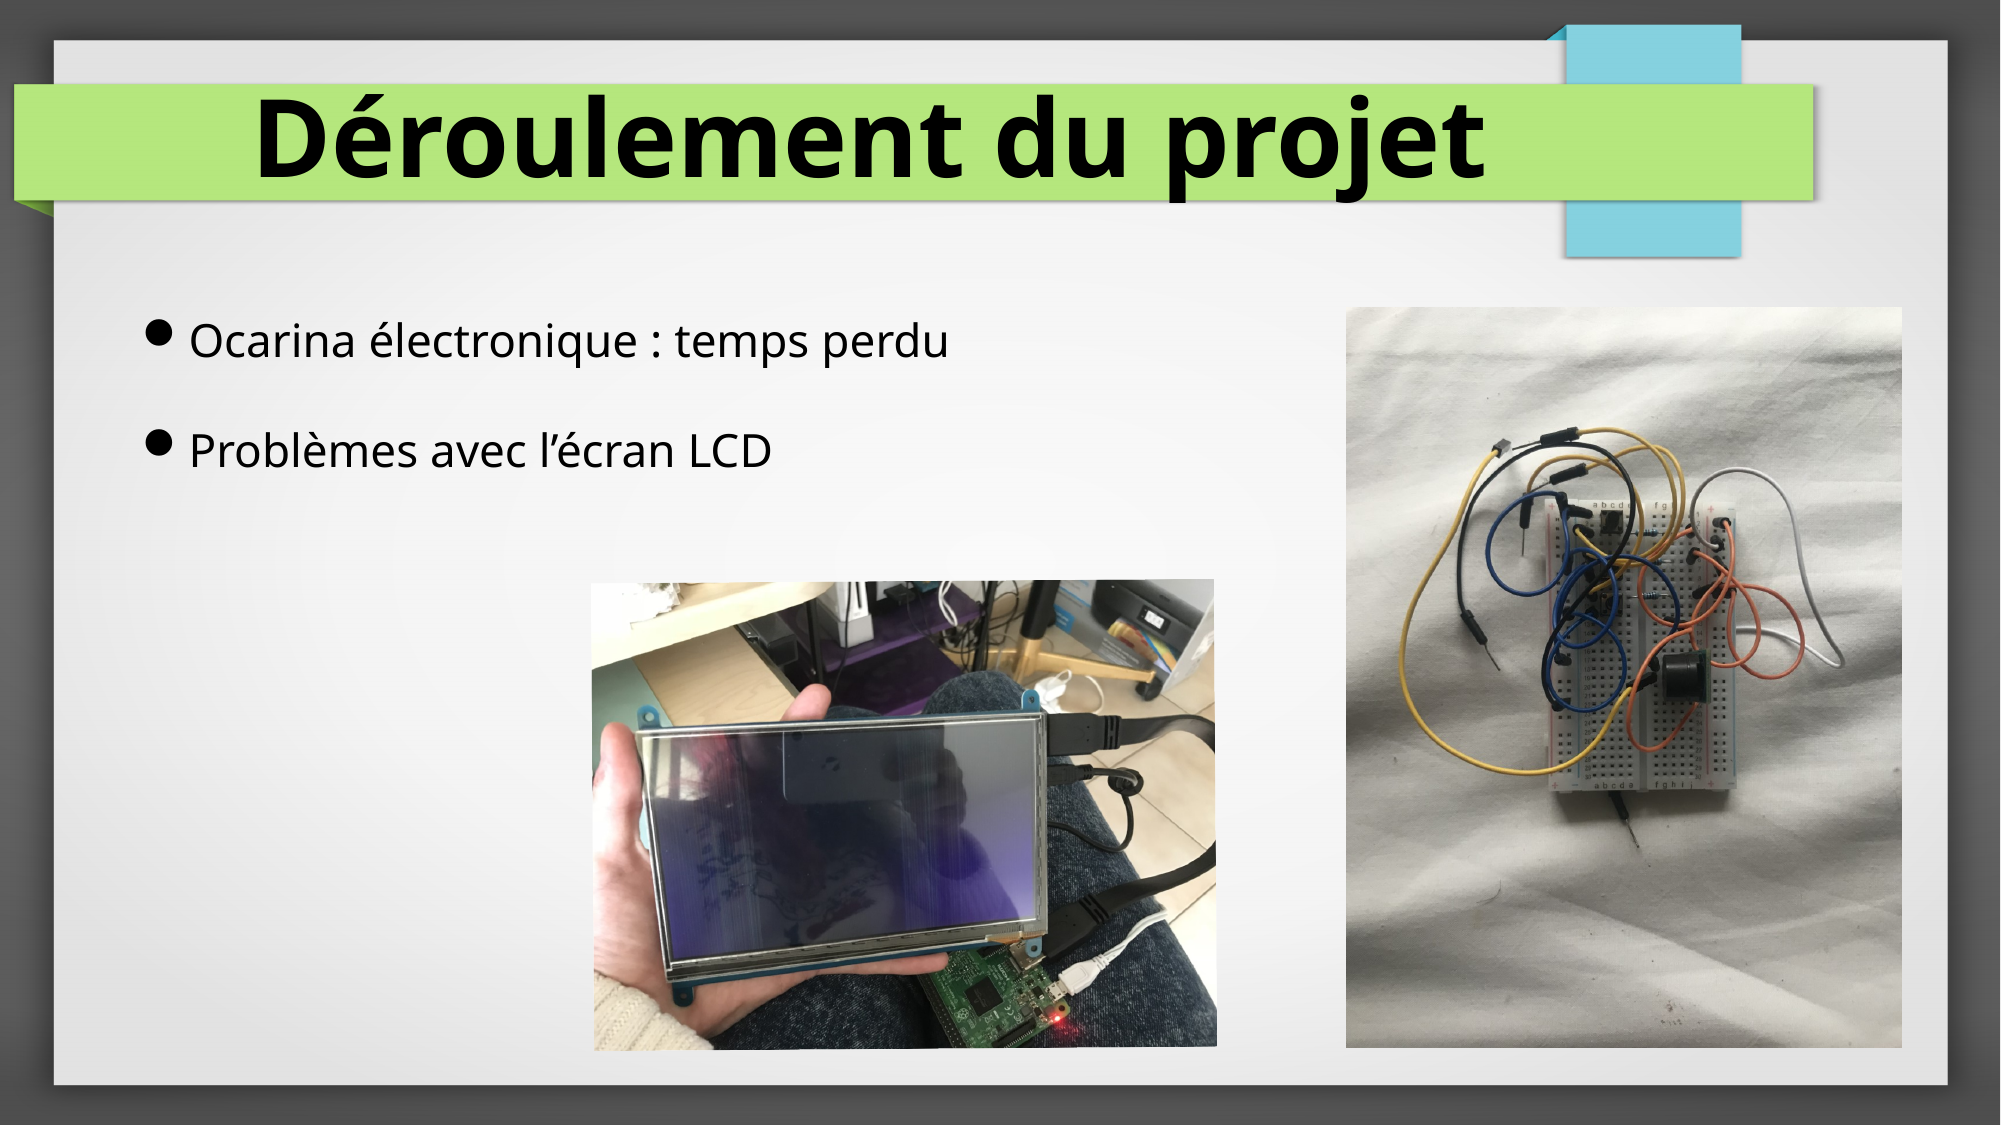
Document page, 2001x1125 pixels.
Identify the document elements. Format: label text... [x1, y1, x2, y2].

text_box Ocarina électronique : temps perdu Problèmes avec l’écran LCD [118, 295, 1016, 497]
text_box Déroulement du projet [162, 61, 1805, 250]
picture [0, 0, 2001, 1125]
